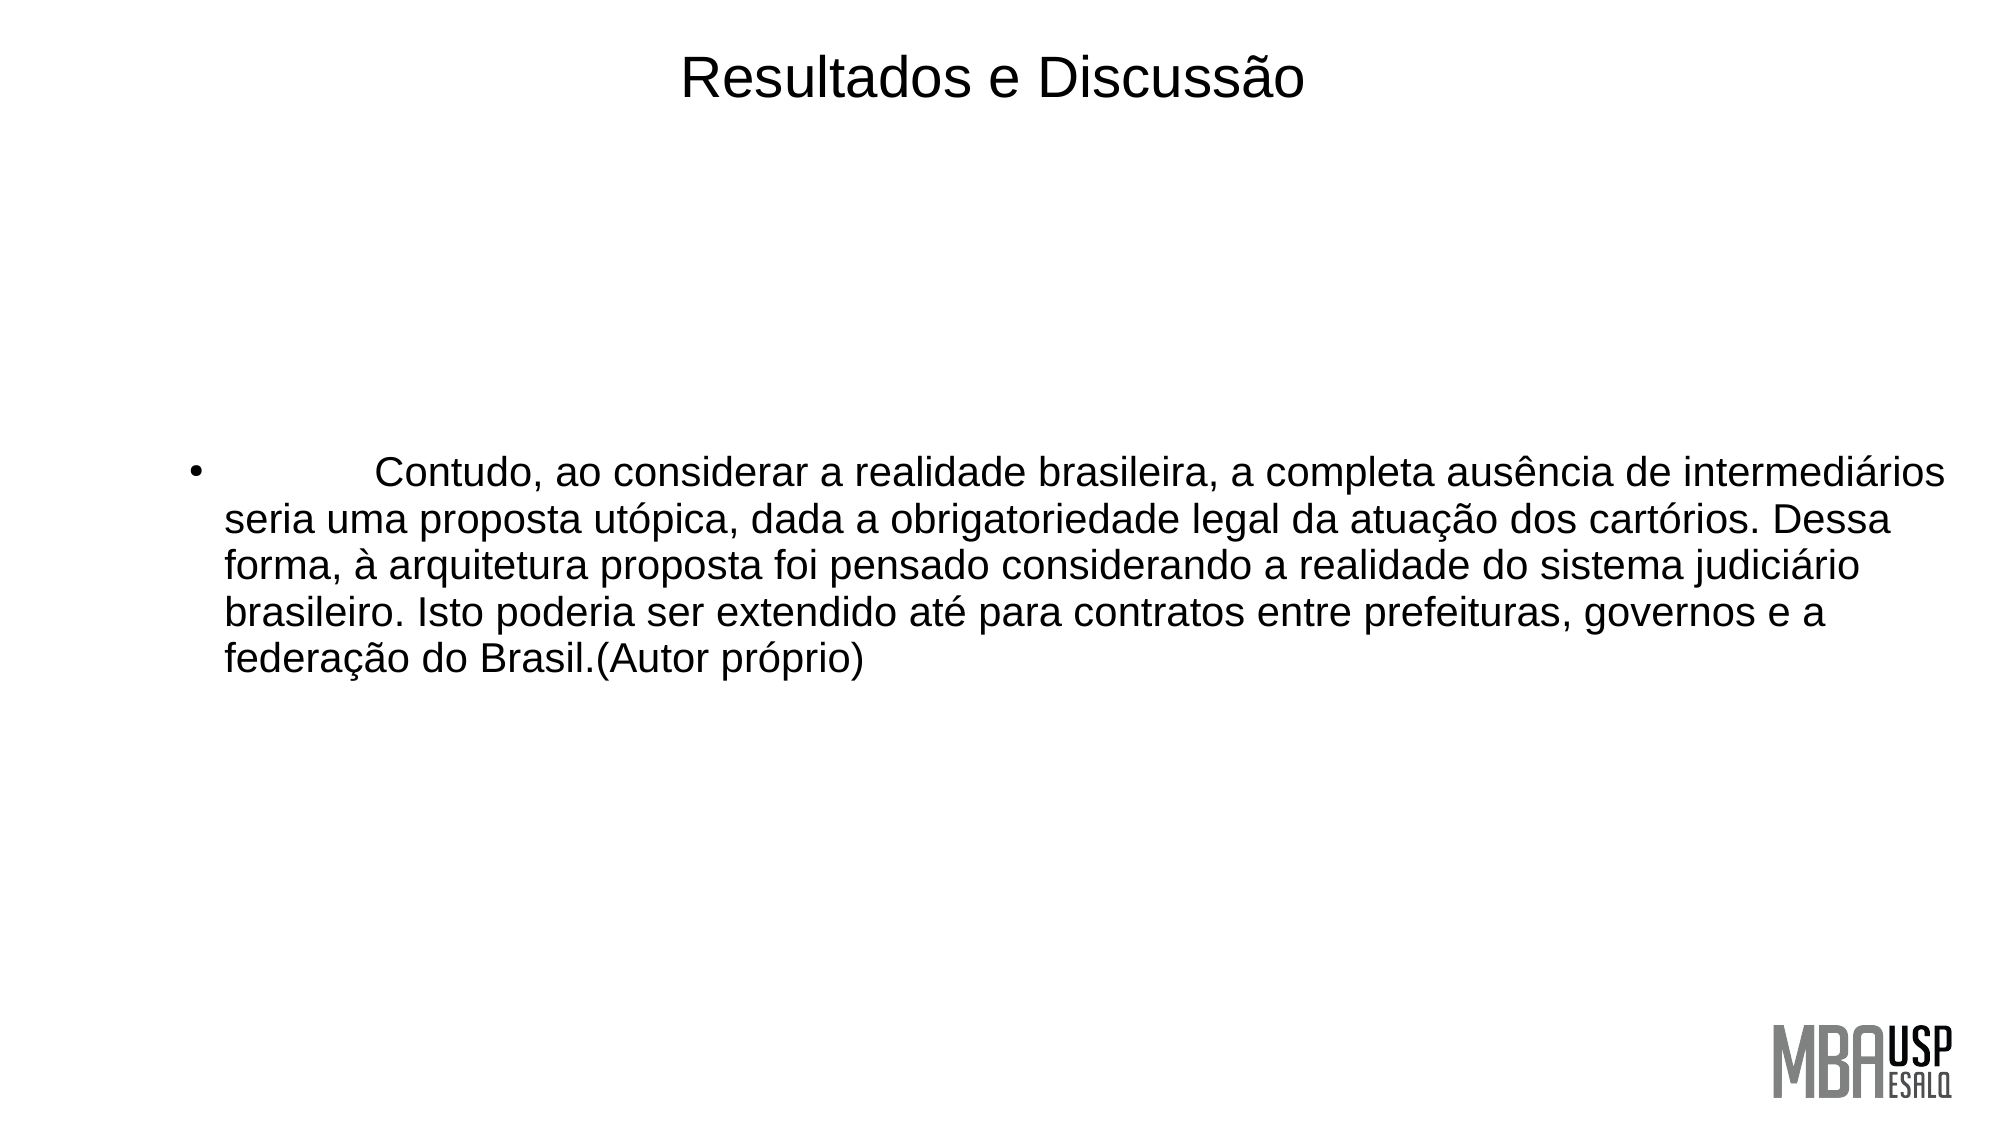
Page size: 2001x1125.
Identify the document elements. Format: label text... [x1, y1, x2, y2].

picture [1765, 1021, 1960, 1102]
text_box Contudo, ao considerar a realidade brasileira, a completa ausência de intermediários seria uma proposta utópica, dada a obrigatoriedade legal da atuação dos cartórios. Dessa forma, à arquitetura proposta foi pensado considerando a realidade do sistema judiciário brasileiro. Isto poderia ser extendido até para contratos entre prefeituras, governos e a federação do Brasil.(Autor próprio) [82, 150, 1951, 976]
text_box Resultados e Discussão [37, 37, 1951, 118]
